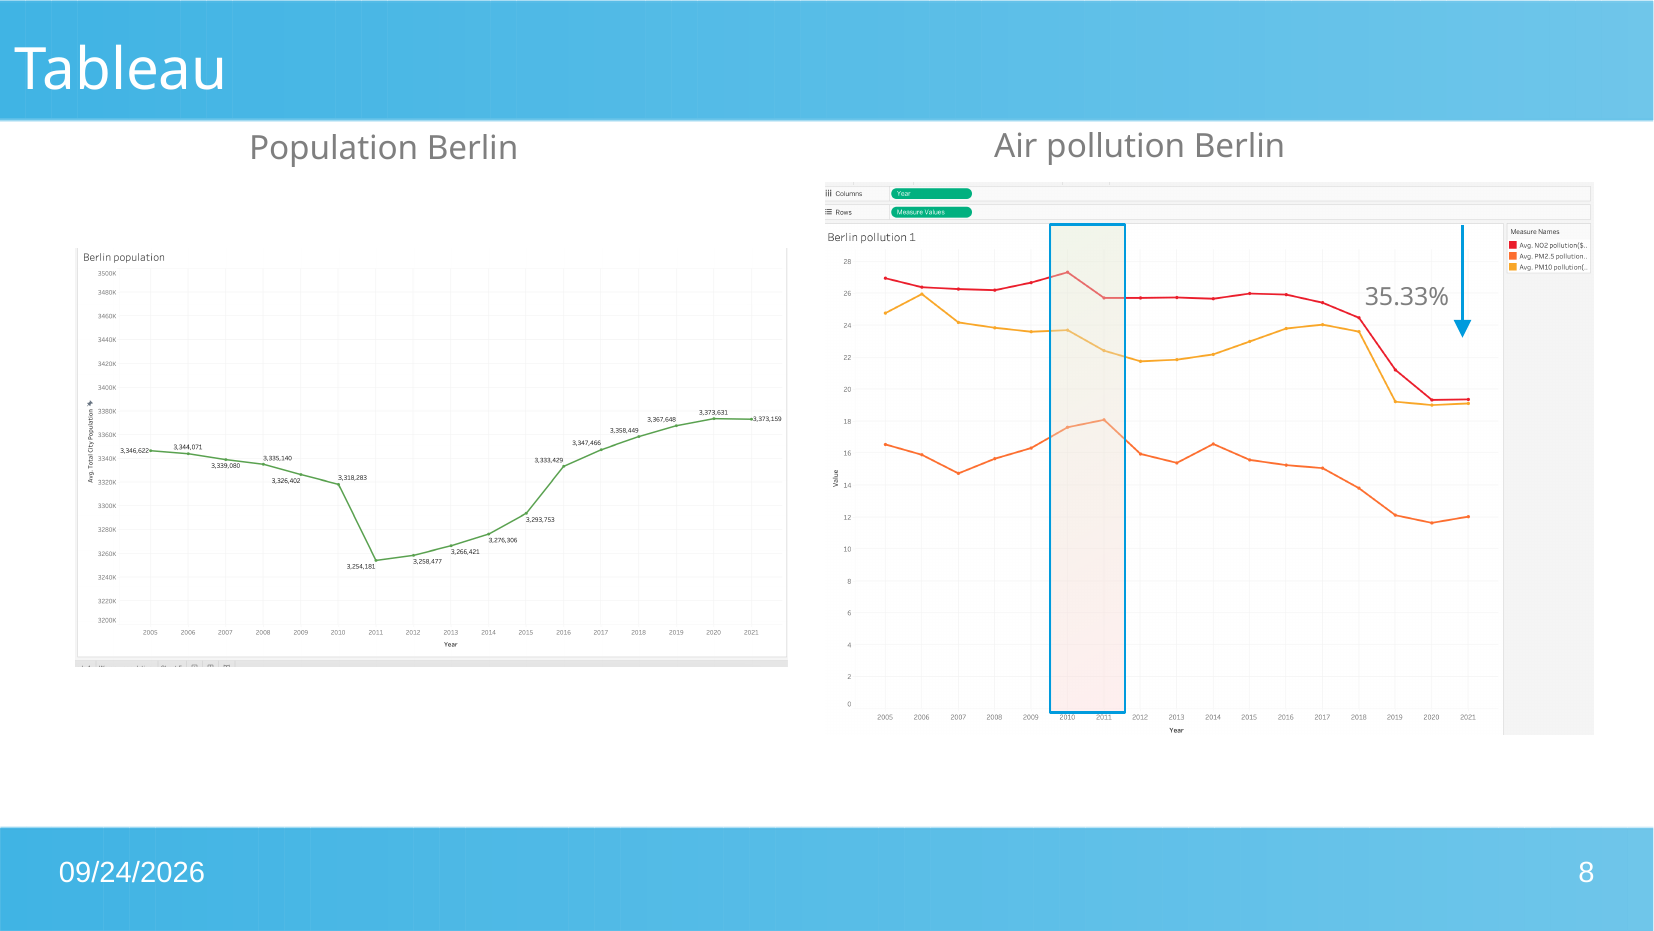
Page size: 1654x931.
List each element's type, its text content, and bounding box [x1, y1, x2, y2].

text_box Population Berlin [234, 116, 904, 202]
text_box 35.33% [1350, 262, 1538, 348]
text_box Tableau [0, 20, 826, 113]
picture [75, 248, 788, 667]
text_box [1050, 224, 1126, 713]
text_box Air pollution Berlin [979, 114, 1649, 220]
picture [825, 182, 1613, 735]
